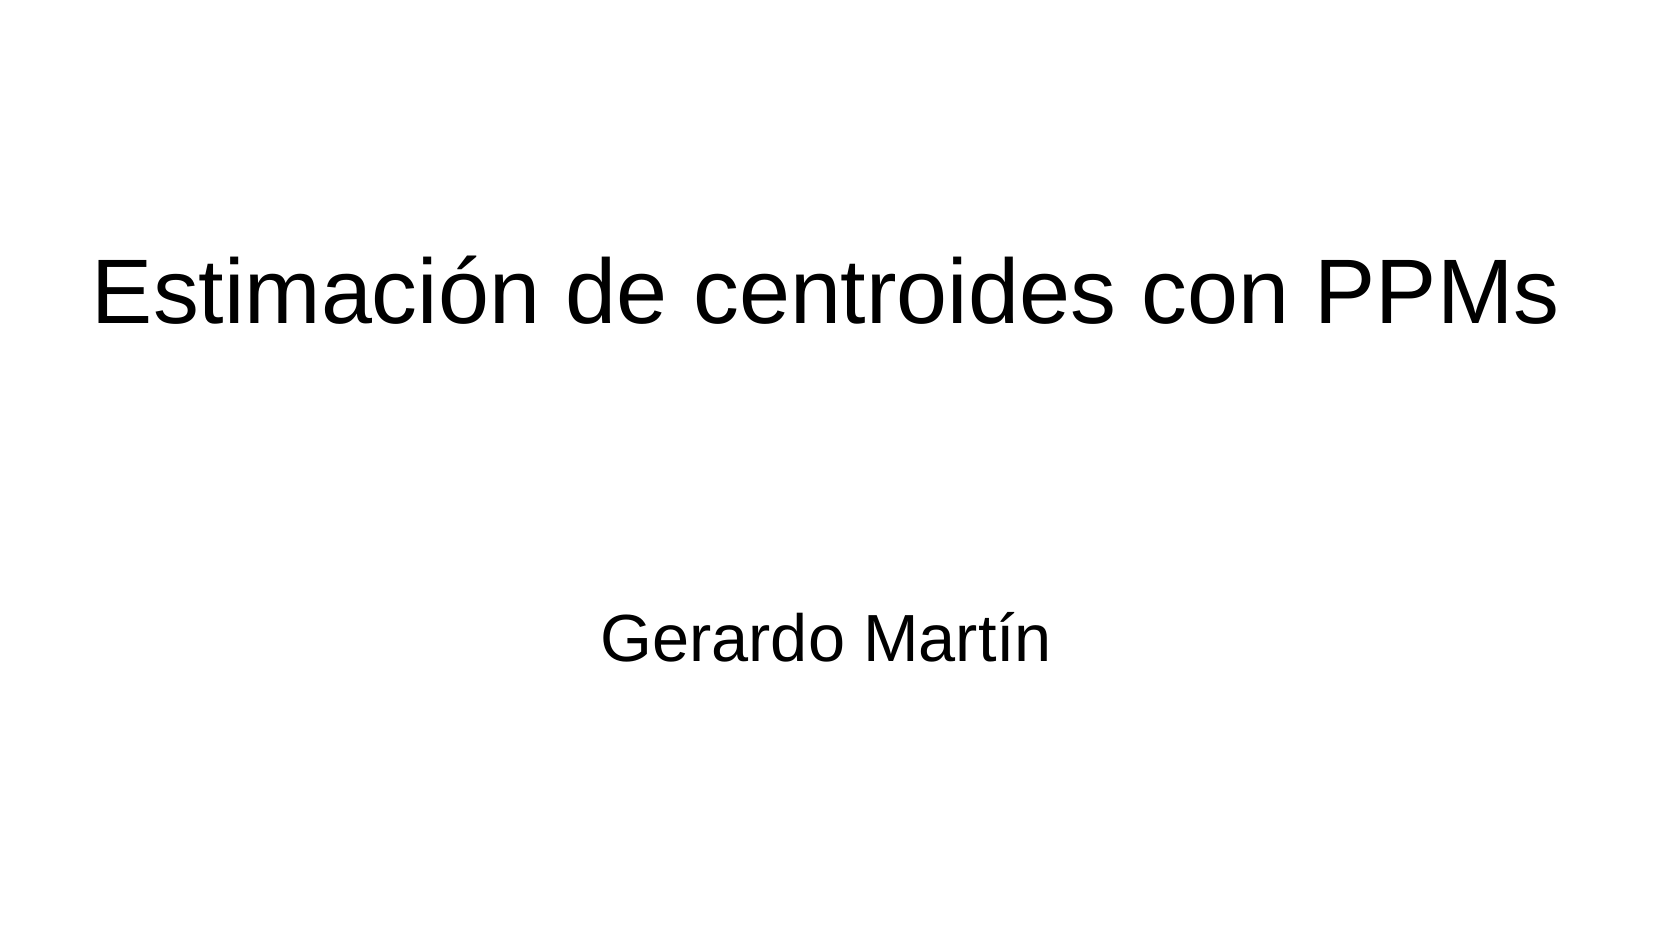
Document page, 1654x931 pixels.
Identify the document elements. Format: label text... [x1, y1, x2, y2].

subtitle Gerardo Martín [82, 531, 1571, 746]
title Estimación de centroides con PPMs [82, 214, 1571, 370]
